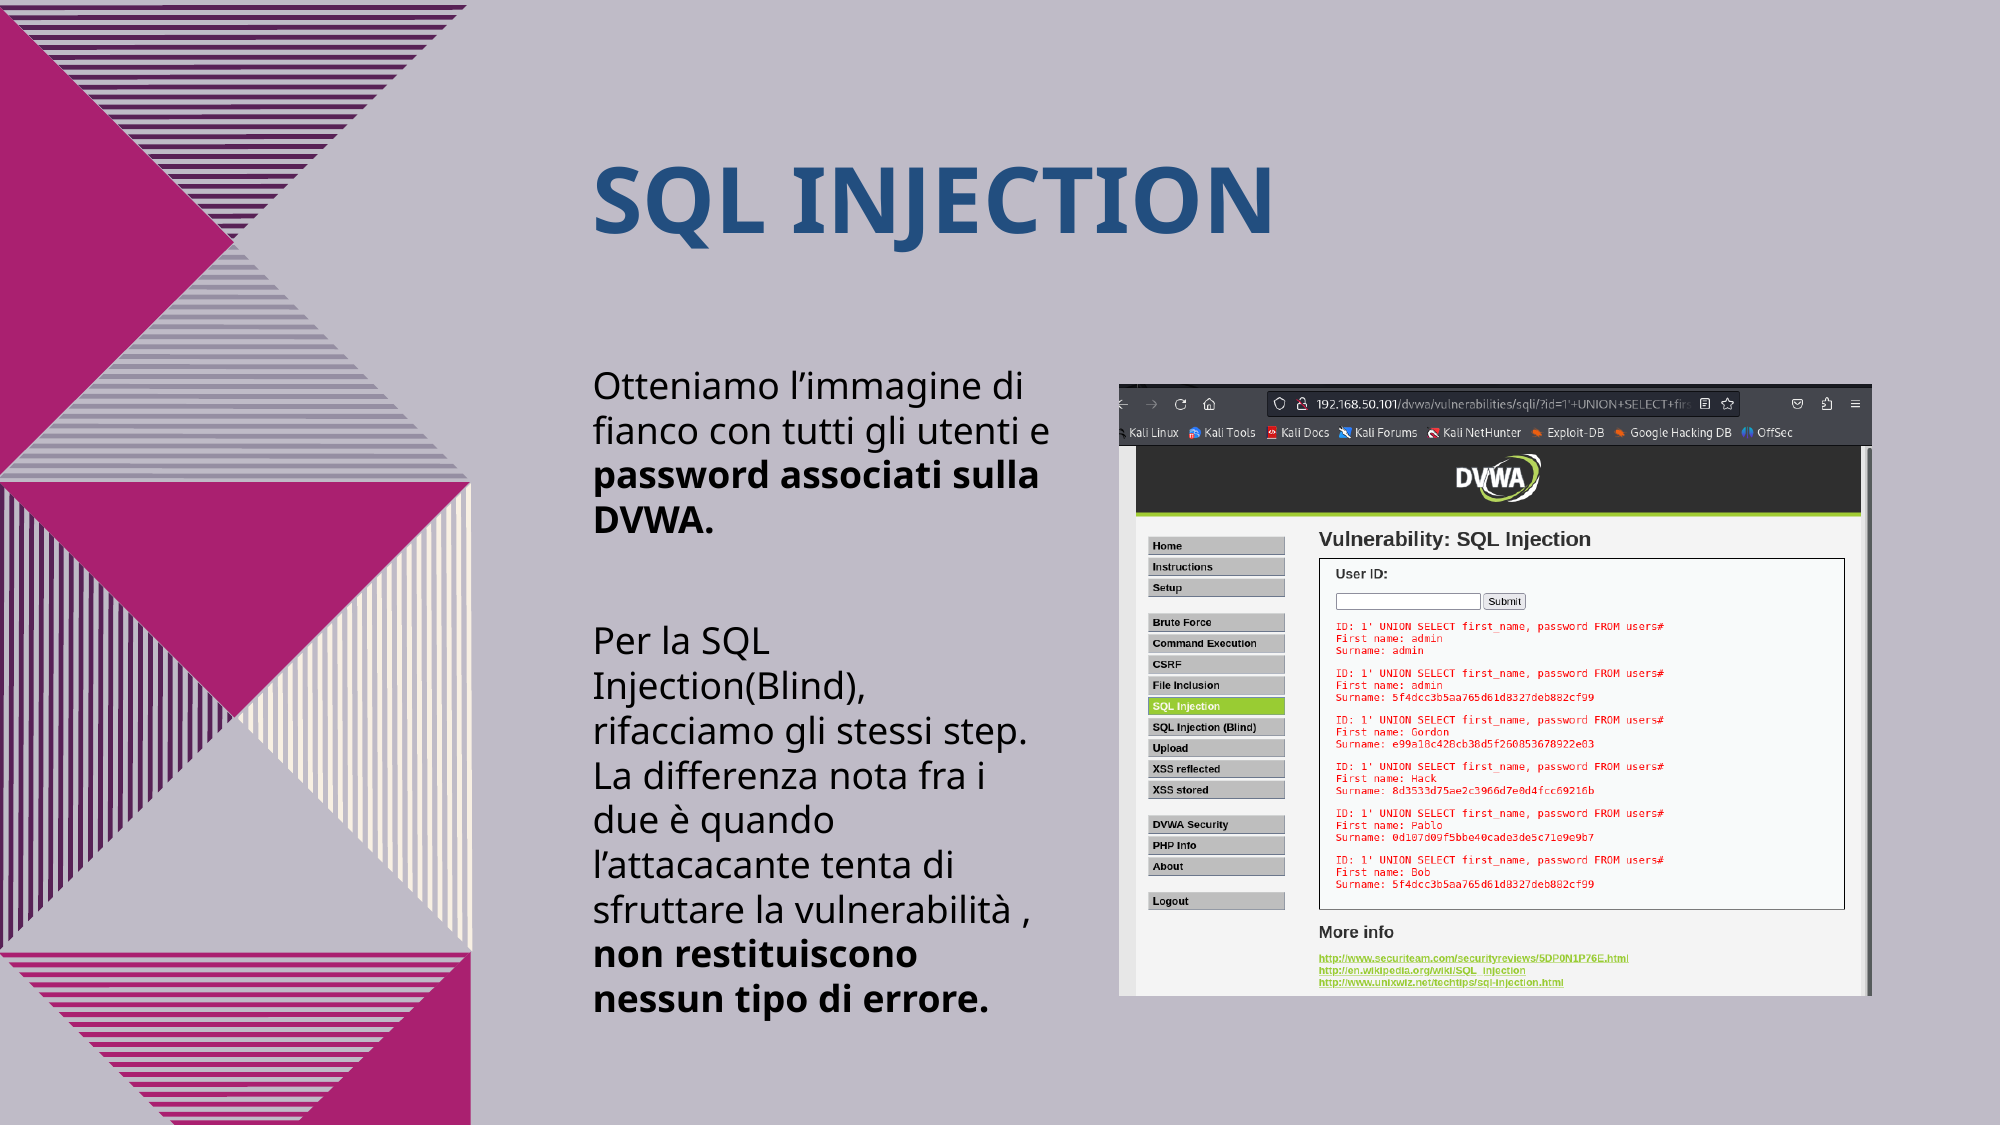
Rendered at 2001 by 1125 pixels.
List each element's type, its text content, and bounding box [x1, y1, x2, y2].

list Otteniamo l’immagine di fianco con tutti gli utenti e password associati sulla DVWA. Per la SQL Injection(Blind), rifacciamo gli stessi step. La differenza nota fra i due è quando l’attacacante tenta di sfruttare la vulnerabilità , non restituiscono nessun tipo di errore. [577, 354, 1069, 1028]
picture [1119, 385, 1872, 996]
title SQL injection [577, 146, 1872, 321]
